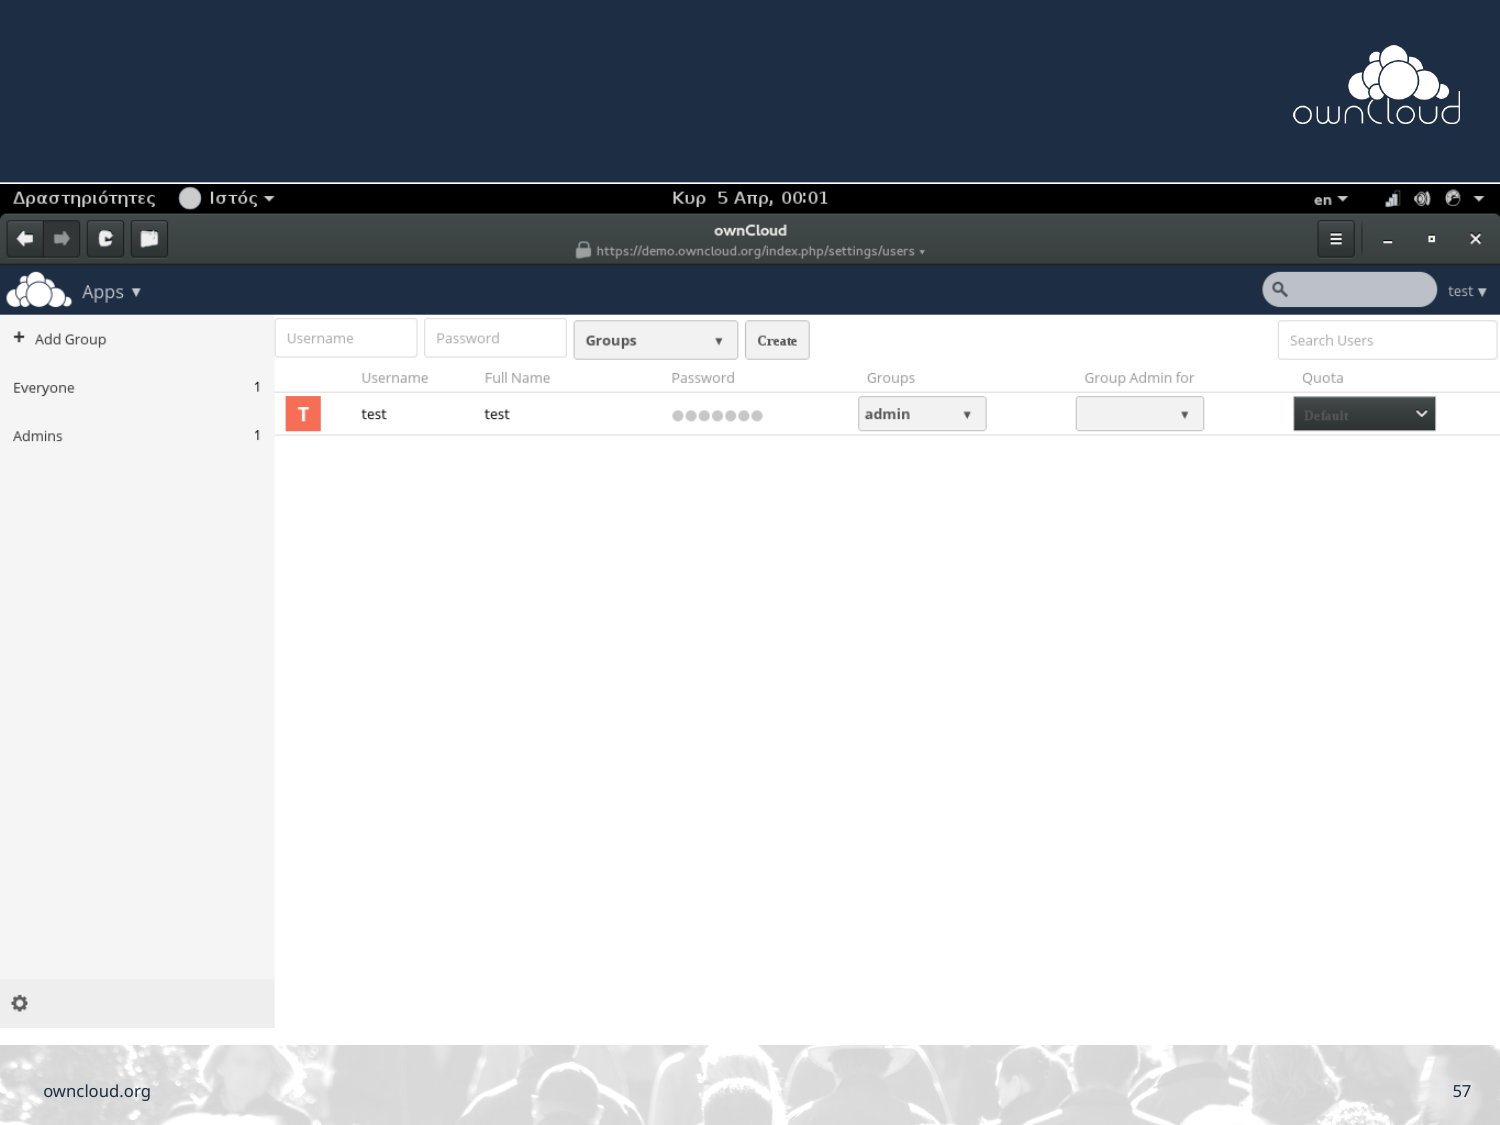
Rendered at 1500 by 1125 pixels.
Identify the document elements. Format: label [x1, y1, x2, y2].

picture [0, 1045, 1500, 1125]
picture [0, 184, 1500, 1028]
picture [1293, 45, 1460, 124]
